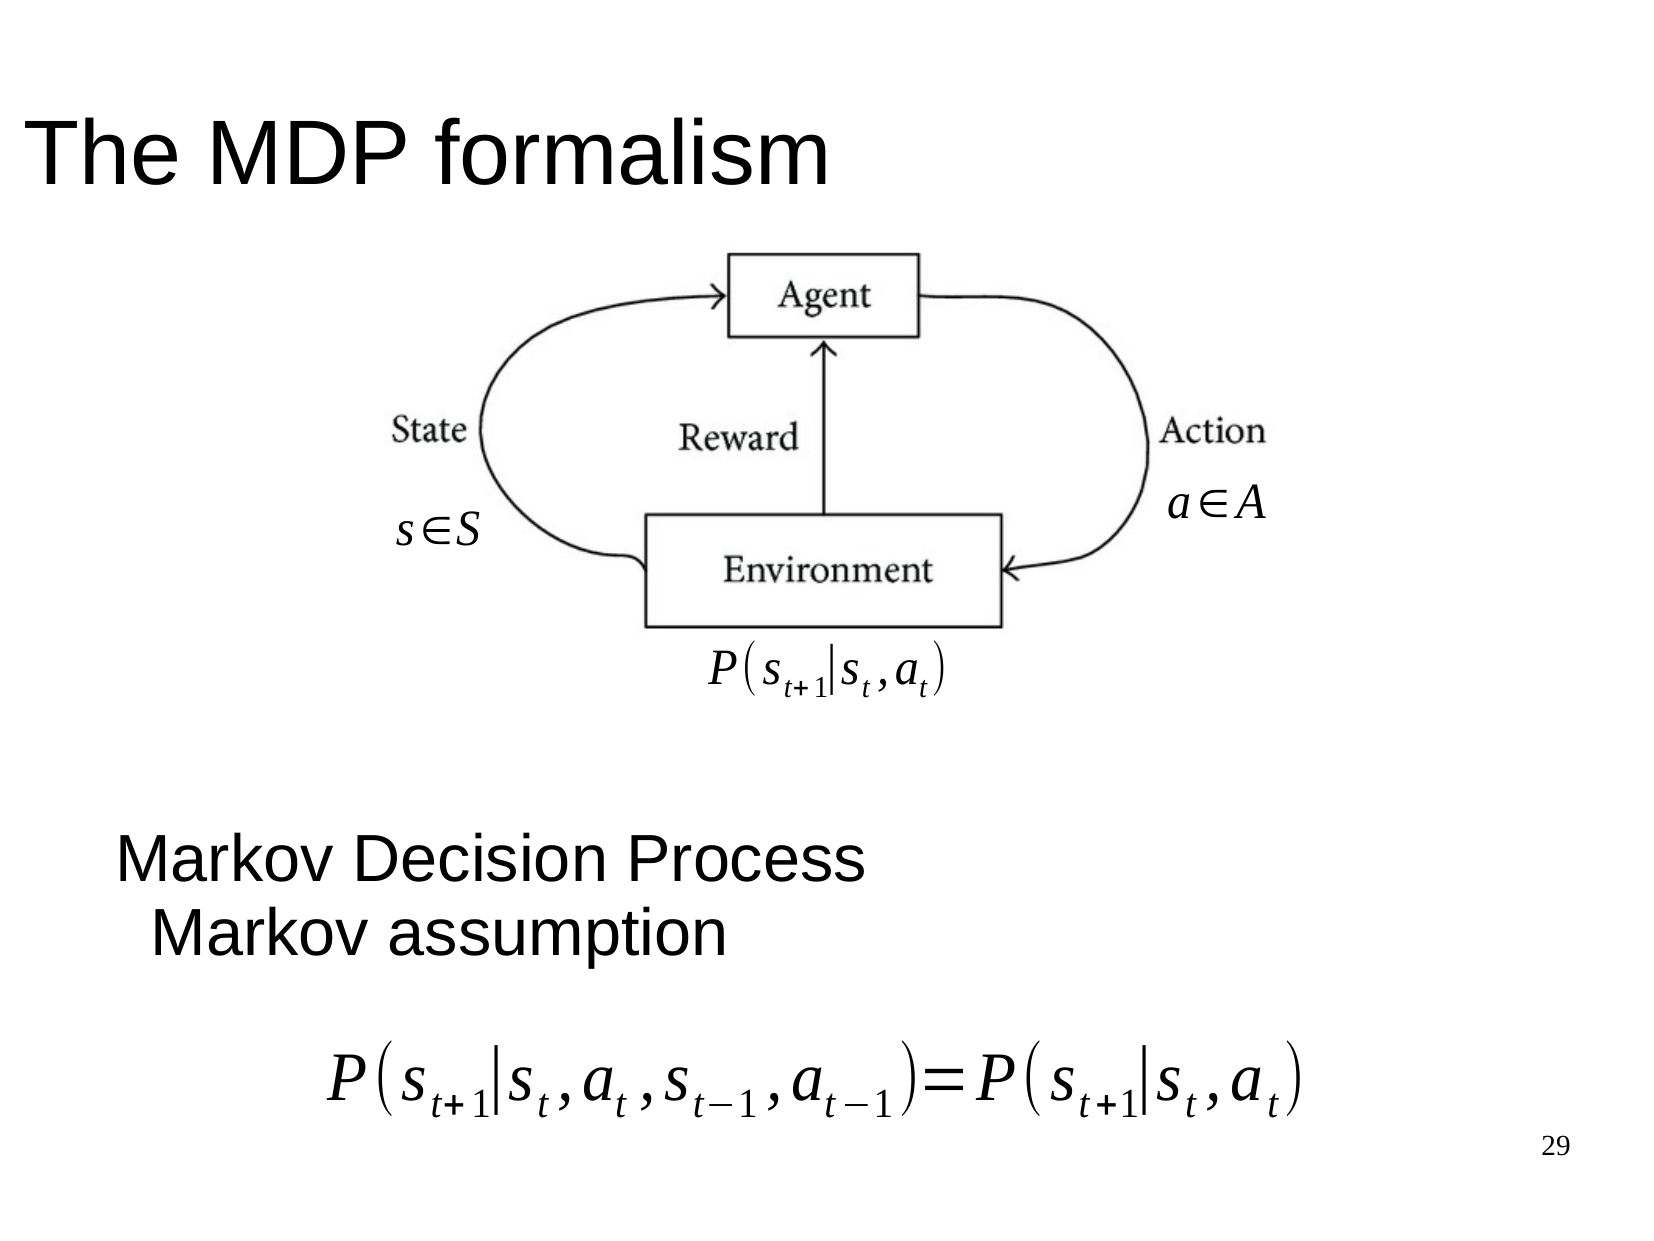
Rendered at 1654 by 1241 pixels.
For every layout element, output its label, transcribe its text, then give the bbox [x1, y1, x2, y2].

picture [360, 222, 1298, 661]
text_box Markov Decision Process Markov assumption [79, 820, 1501, 1045]
chart [1155, 474, 1281, 532]
chart [307, 1035, 1321, 1126]
chart [383, 501, 496, 559]
title The MDP formalism [23, 49, 1512, 257]
chart [693, 636, 961, 703]
